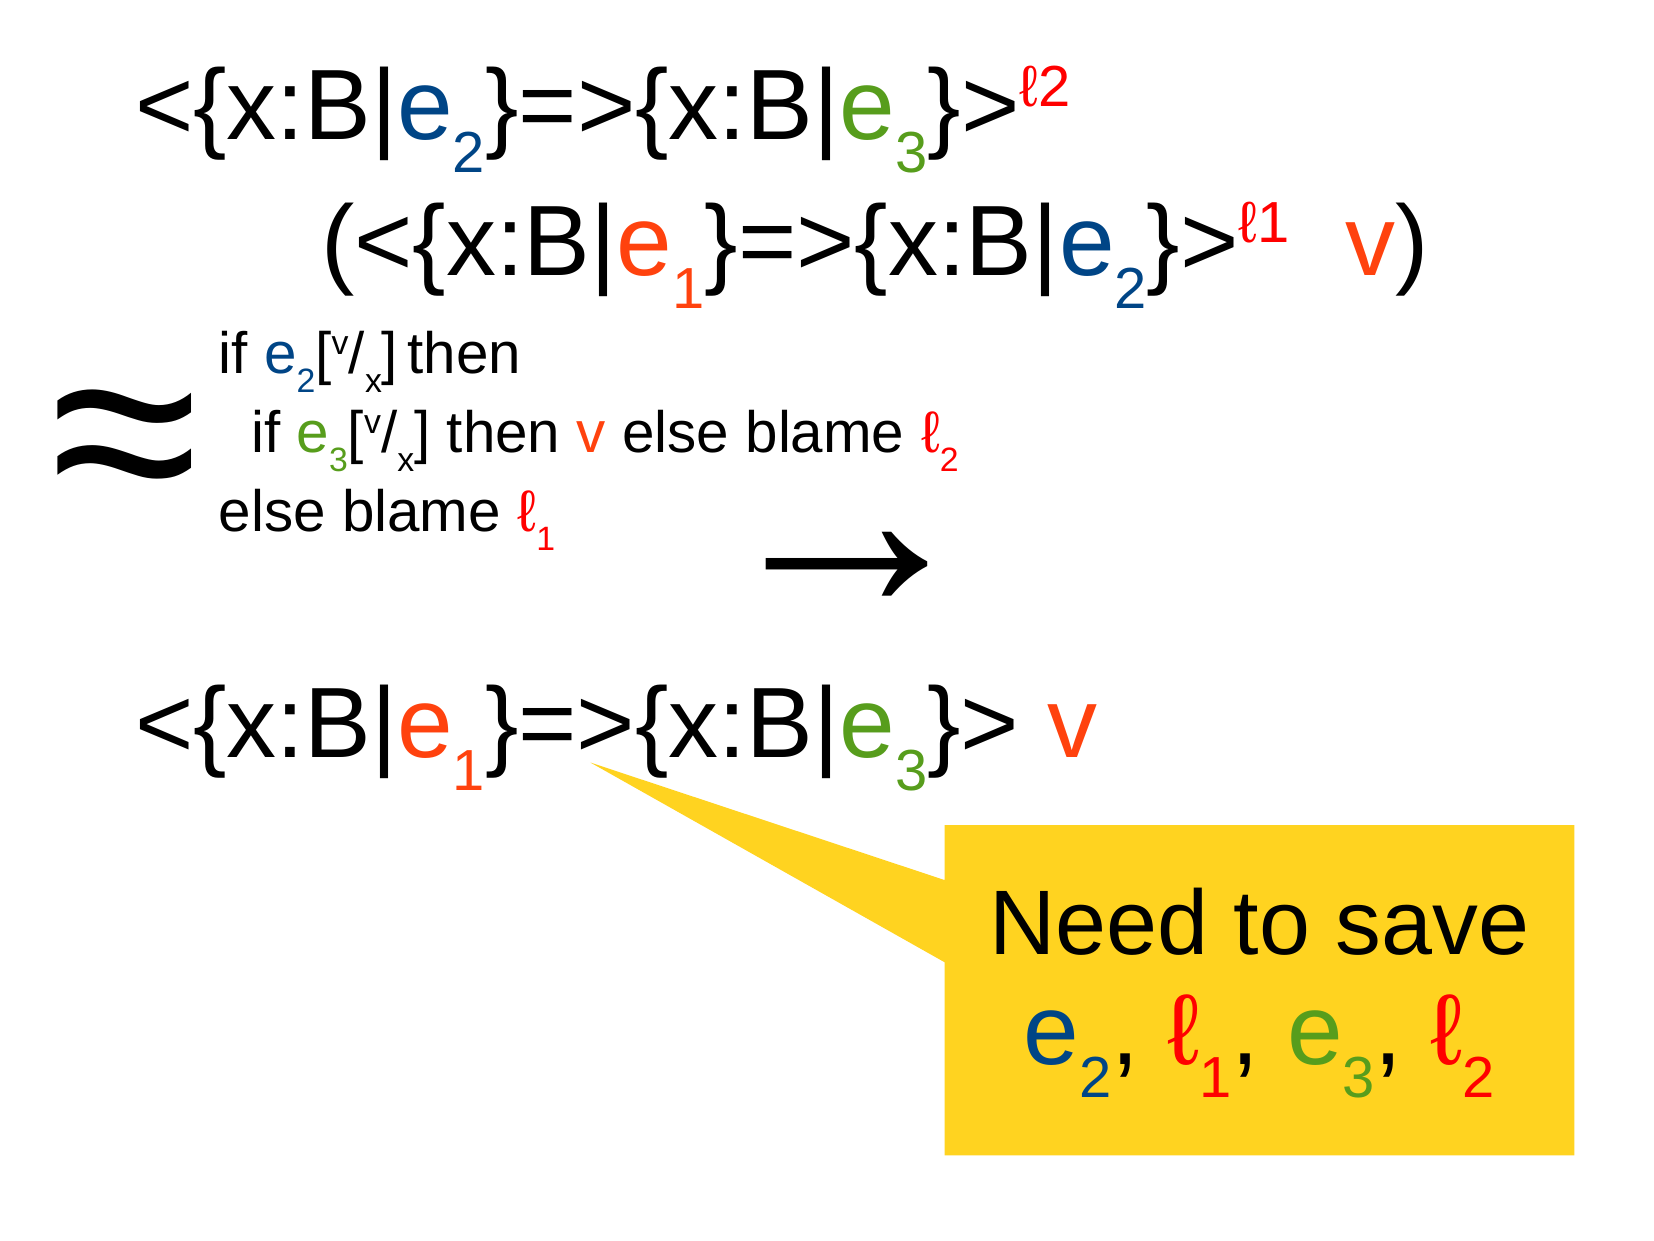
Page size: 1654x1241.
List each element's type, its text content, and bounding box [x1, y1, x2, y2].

text_box if e2[v/x] then if e3[v/x] then v else blame ℓ2 else blame ℓ1 [253, 313, 1065, 566]
subtitle <{x:B|e2}=>{x:B|e3}>ℓ2 (<{x:B|e1}=>{x:B|e2}>ℓ1 v) → <{x:B|e1}=>{x:B|e3}> v [134, 41, 1560, 811]
text_box ≈ [0, 199, 253, 661]
text_box Need to save e2, ℓ1, e3, ℓ2 [590, 762, 1575, 1156]
